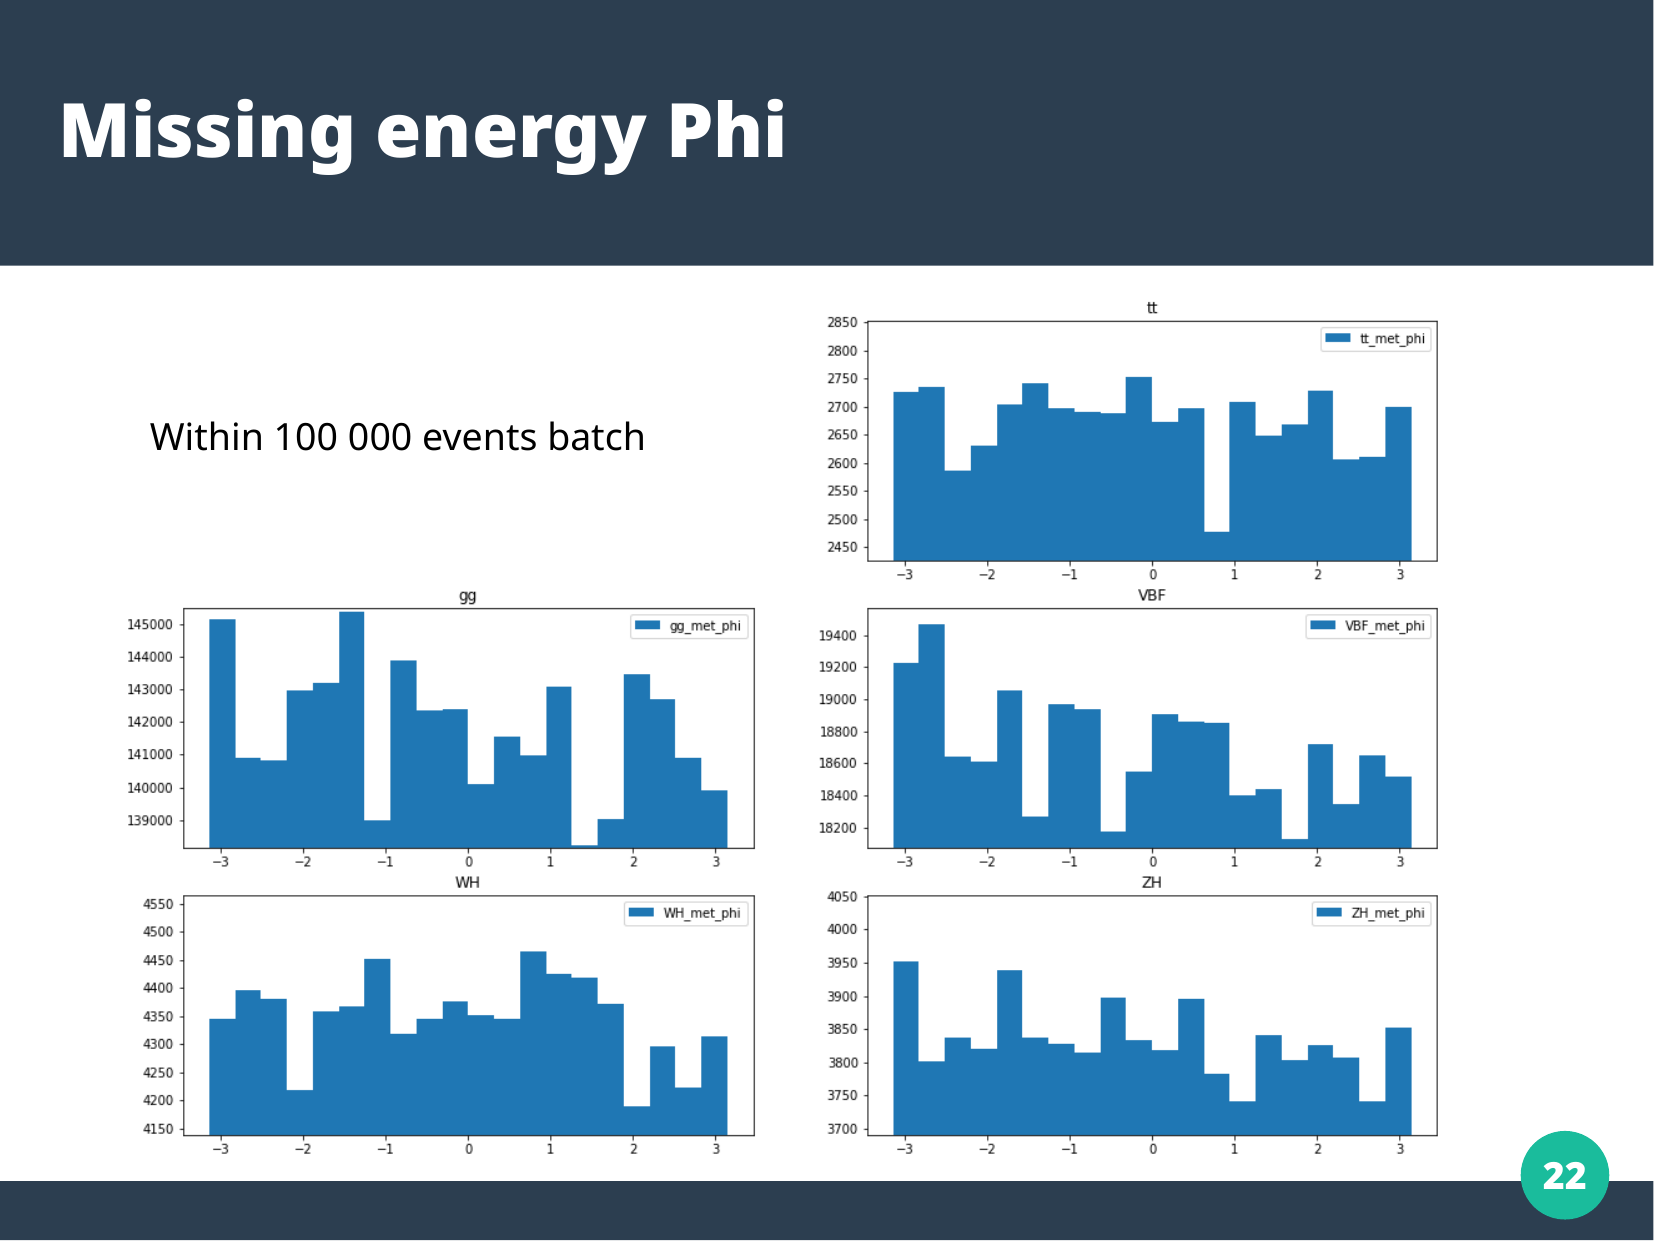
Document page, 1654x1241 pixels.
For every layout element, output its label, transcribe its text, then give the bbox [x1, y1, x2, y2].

text_box [105, 285, 766, 586]
title Missing energy Phi [59, 49, 1595, 207]
text_box Within 100 000 events batch [135, 402, 601, 466]
picture [120, 279, 1456, 1174]
